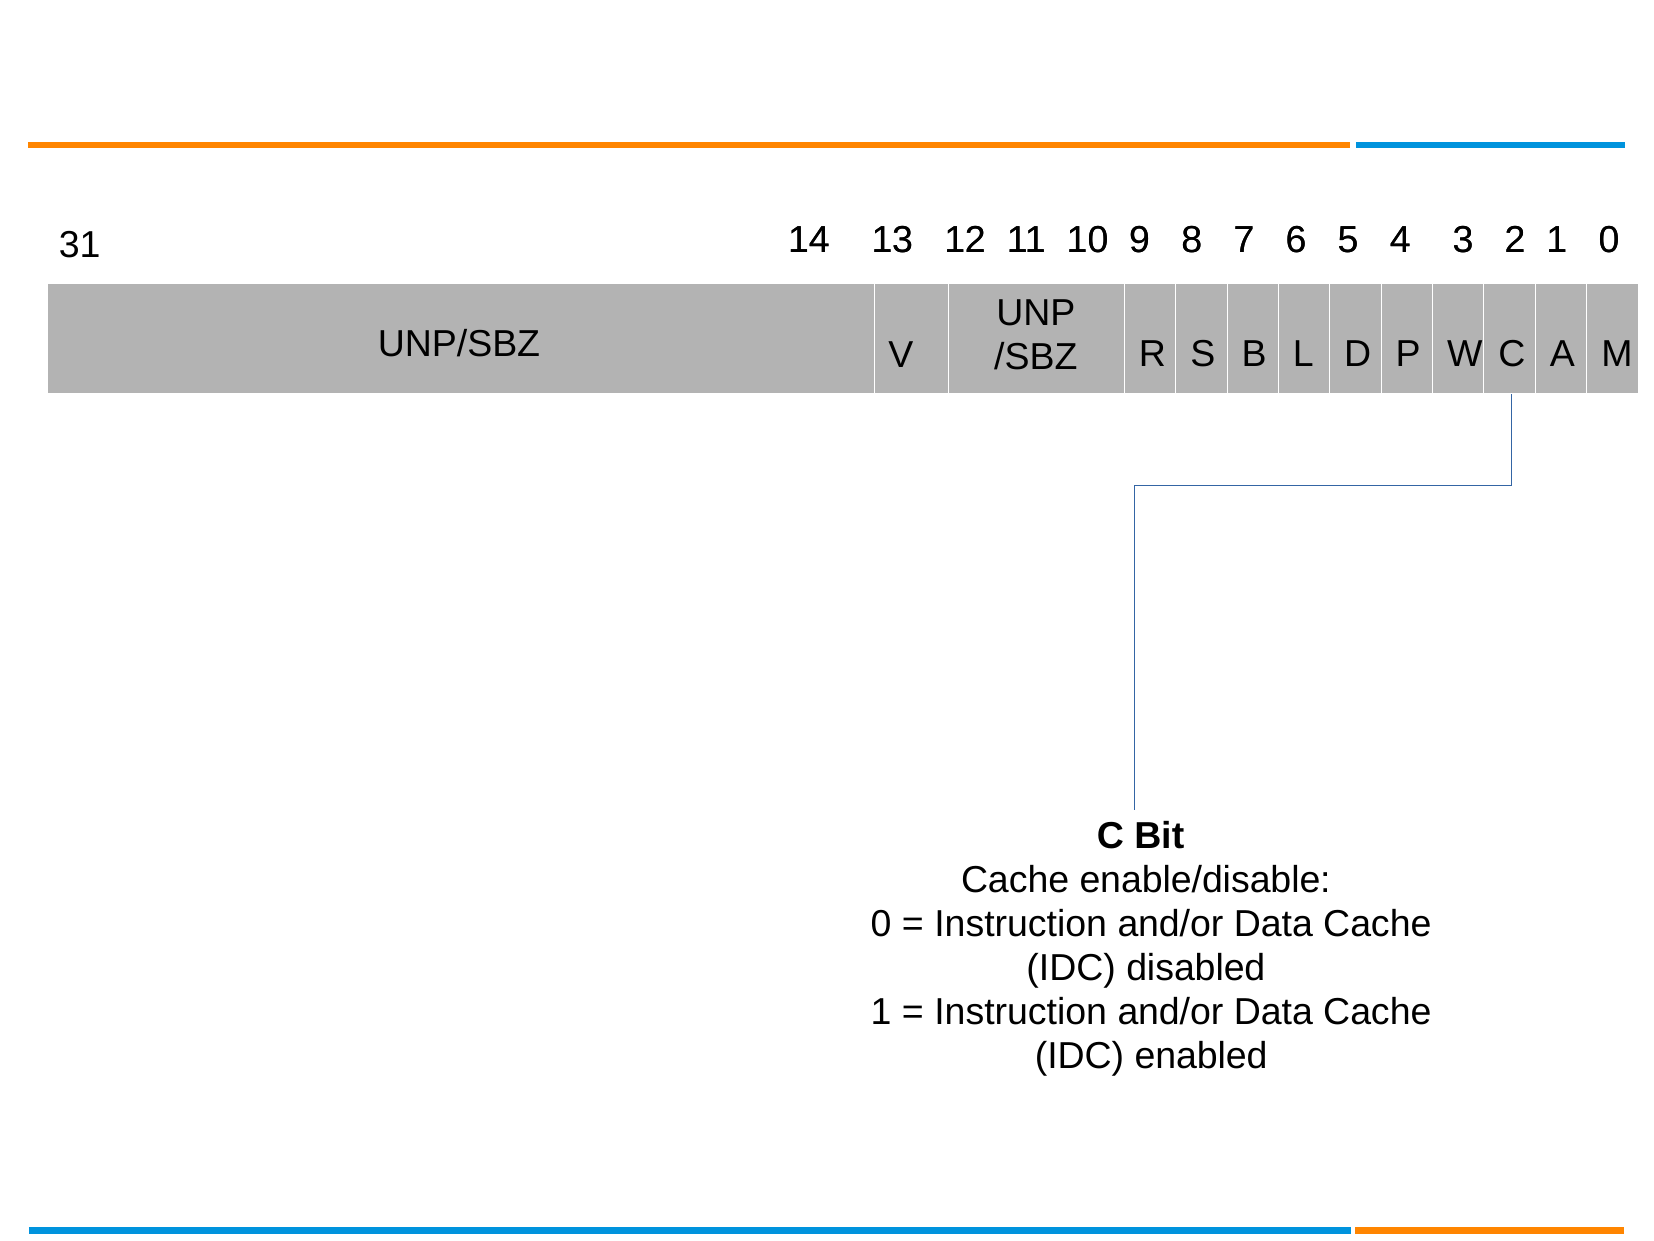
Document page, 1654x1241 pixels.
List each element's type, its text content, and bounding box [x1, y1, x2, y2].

text_box [48, 284, 874, 393]
text_box (IDC) enabled [1034, 1034, 1268, 1079]
text_box L [1279, 284, 1329, 393]
text_box 0 = Instruction and/or Data Cache [870, 902, 1443, 947]
text_box C Bit [1096, 814, 1206, 858]
text_box R [1125, 284, 1175, 393]
text_box C [1484, 284, 1535, 393]
text_box 1 = Instruction and/or Data Cache [870, 990, 1443, 1035]
text_box S [1176, 284, 1227, 393]
text_box 14 13 12 11 10 9 8 7 6 5 4 3 2 1 0 [788, 218, 1624, 263]
text_box P [1382, 284, 1432, 393]
text_box UNP [996, 291, 1076, 335]
text_box UNP/SBZ [377, 322, 541, 367]
text_box /SBZ [994, 335, 1078, 380]
text_box [949, 284, 1124, 393]
text_box Cache enable/disable: [961, 858, 1342, 902]
text_box D [1330, 284, 1381, 393]
text_box B [1228, 284, 1278, 393]
text_box V [888, 291, 914, 376]
text_box (IDC) disabled [1026, 946, 1277, 990]
text_box [875, 284, 948, 393]
text_box A [1536, 284, 1586, 393]
text_box W [1433, 284, 1483, 393]
text_box 31 [59, 223, 142, 283]
text_box M [1587, 284, 1638, 393]
